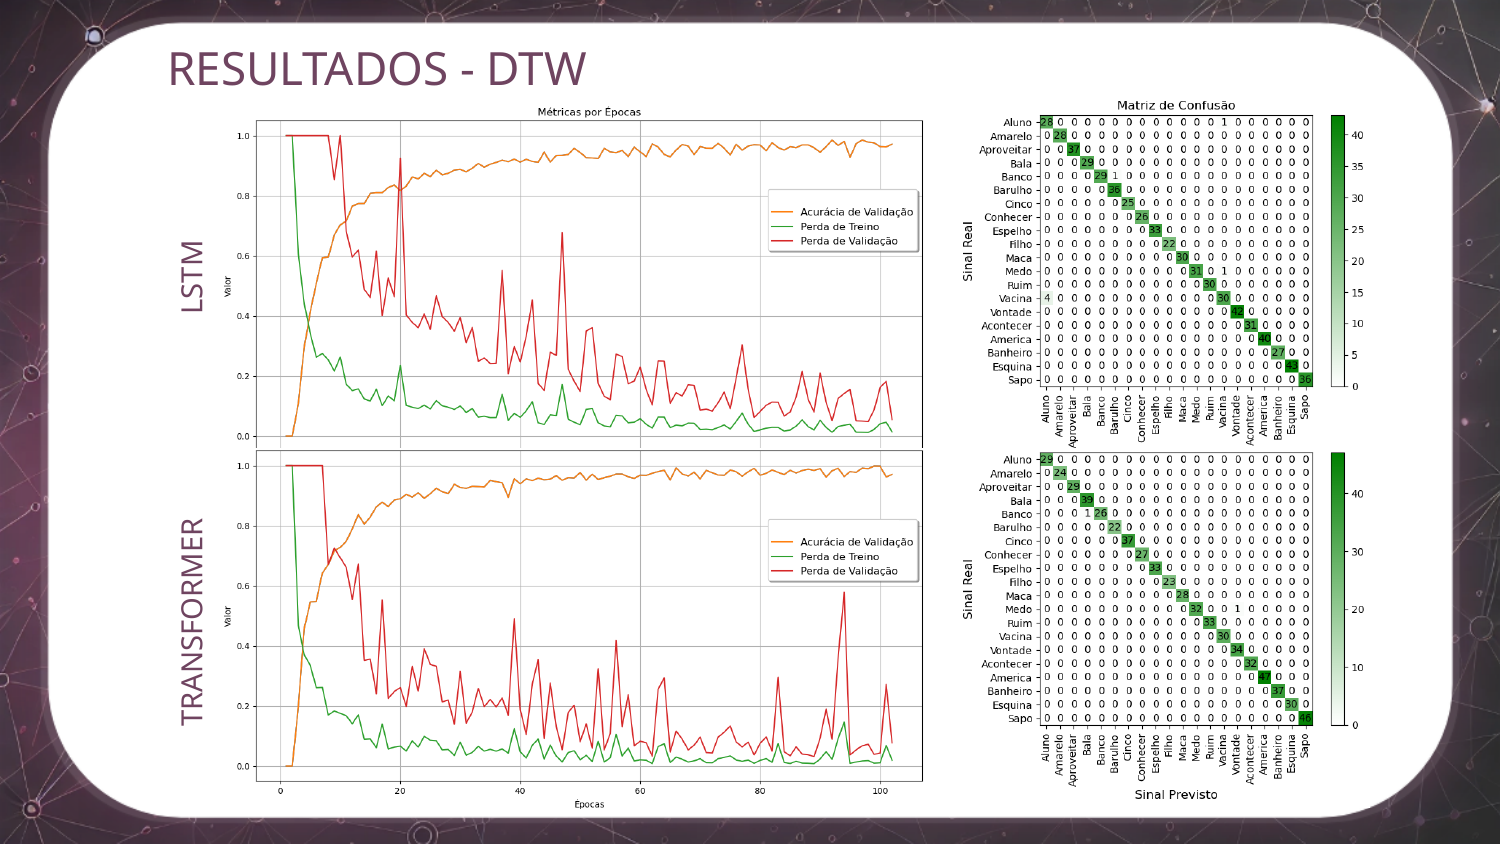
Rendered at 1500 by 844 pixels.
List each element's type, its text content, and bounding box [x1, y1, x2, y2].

picture [0, 0, 1500, 844]
text_box RESULTADOS - DTW [152, 24, 158, 124]
text_box TRANSFORMER [158, 397, 218, 742]
text_box LSTM [158, 0, 258, 330]
text_box RESULTADOS - DTW [258, 24, 1354, 124]
